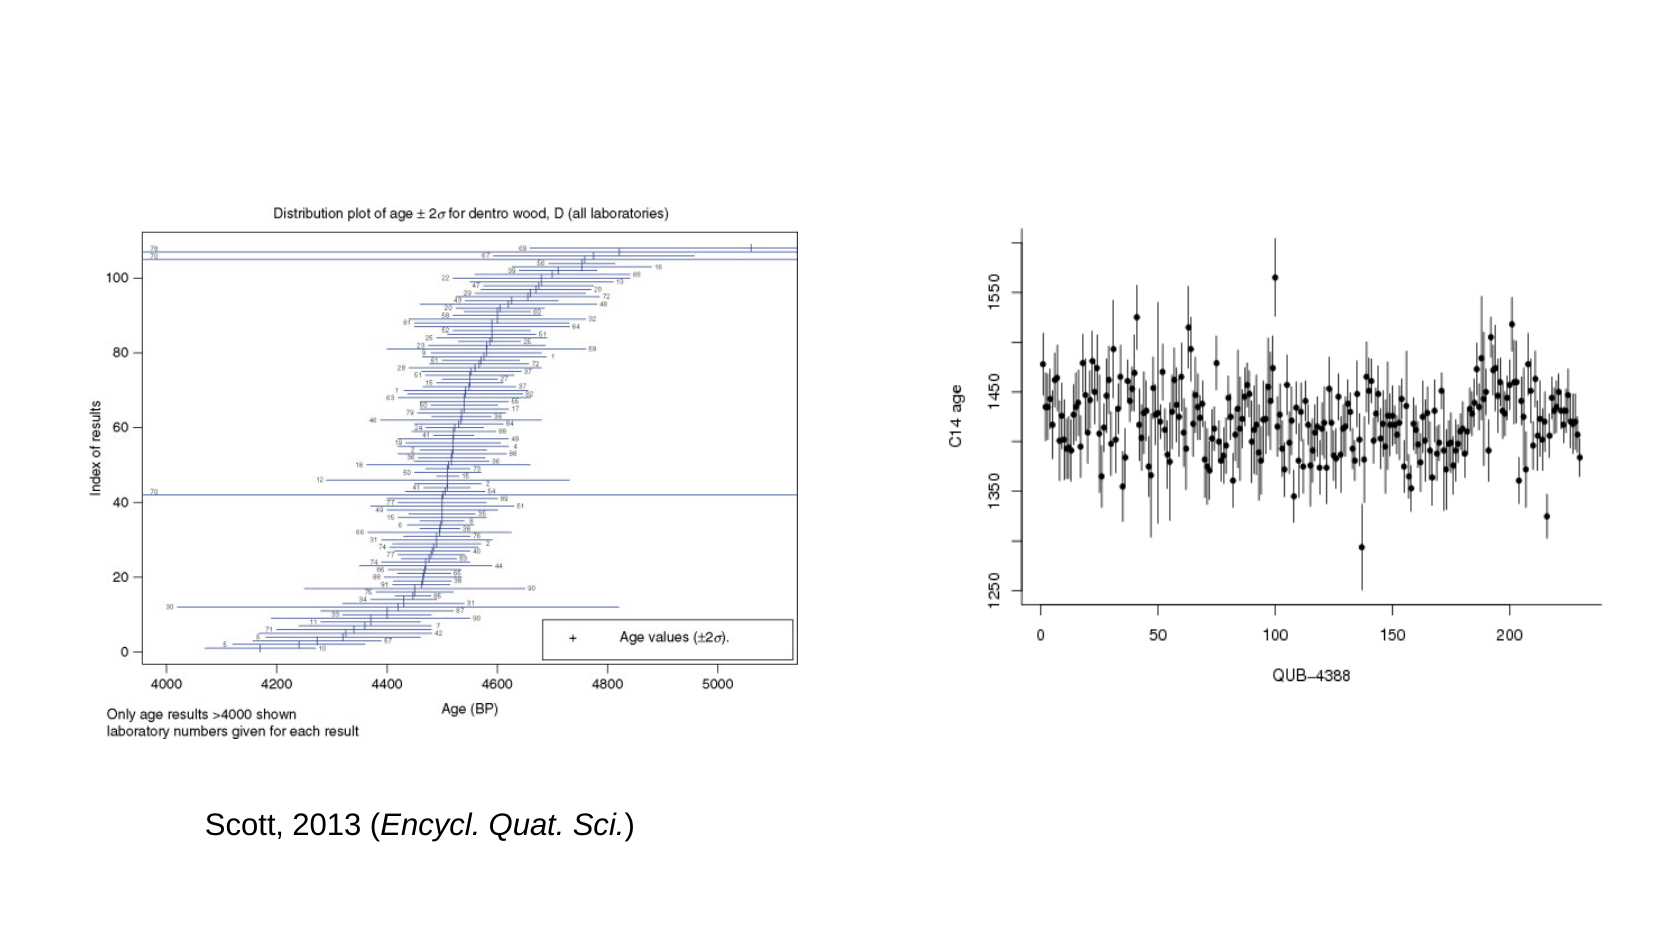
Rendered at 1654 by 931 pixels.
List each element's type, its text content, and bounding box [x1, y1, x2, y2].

picture [88, 206, 798, 739]
picture [944, 147, 1641, 708]
text_box Scott, 2013 (Encycl. Quat. Sci.) [190, 797, 650, 850]
